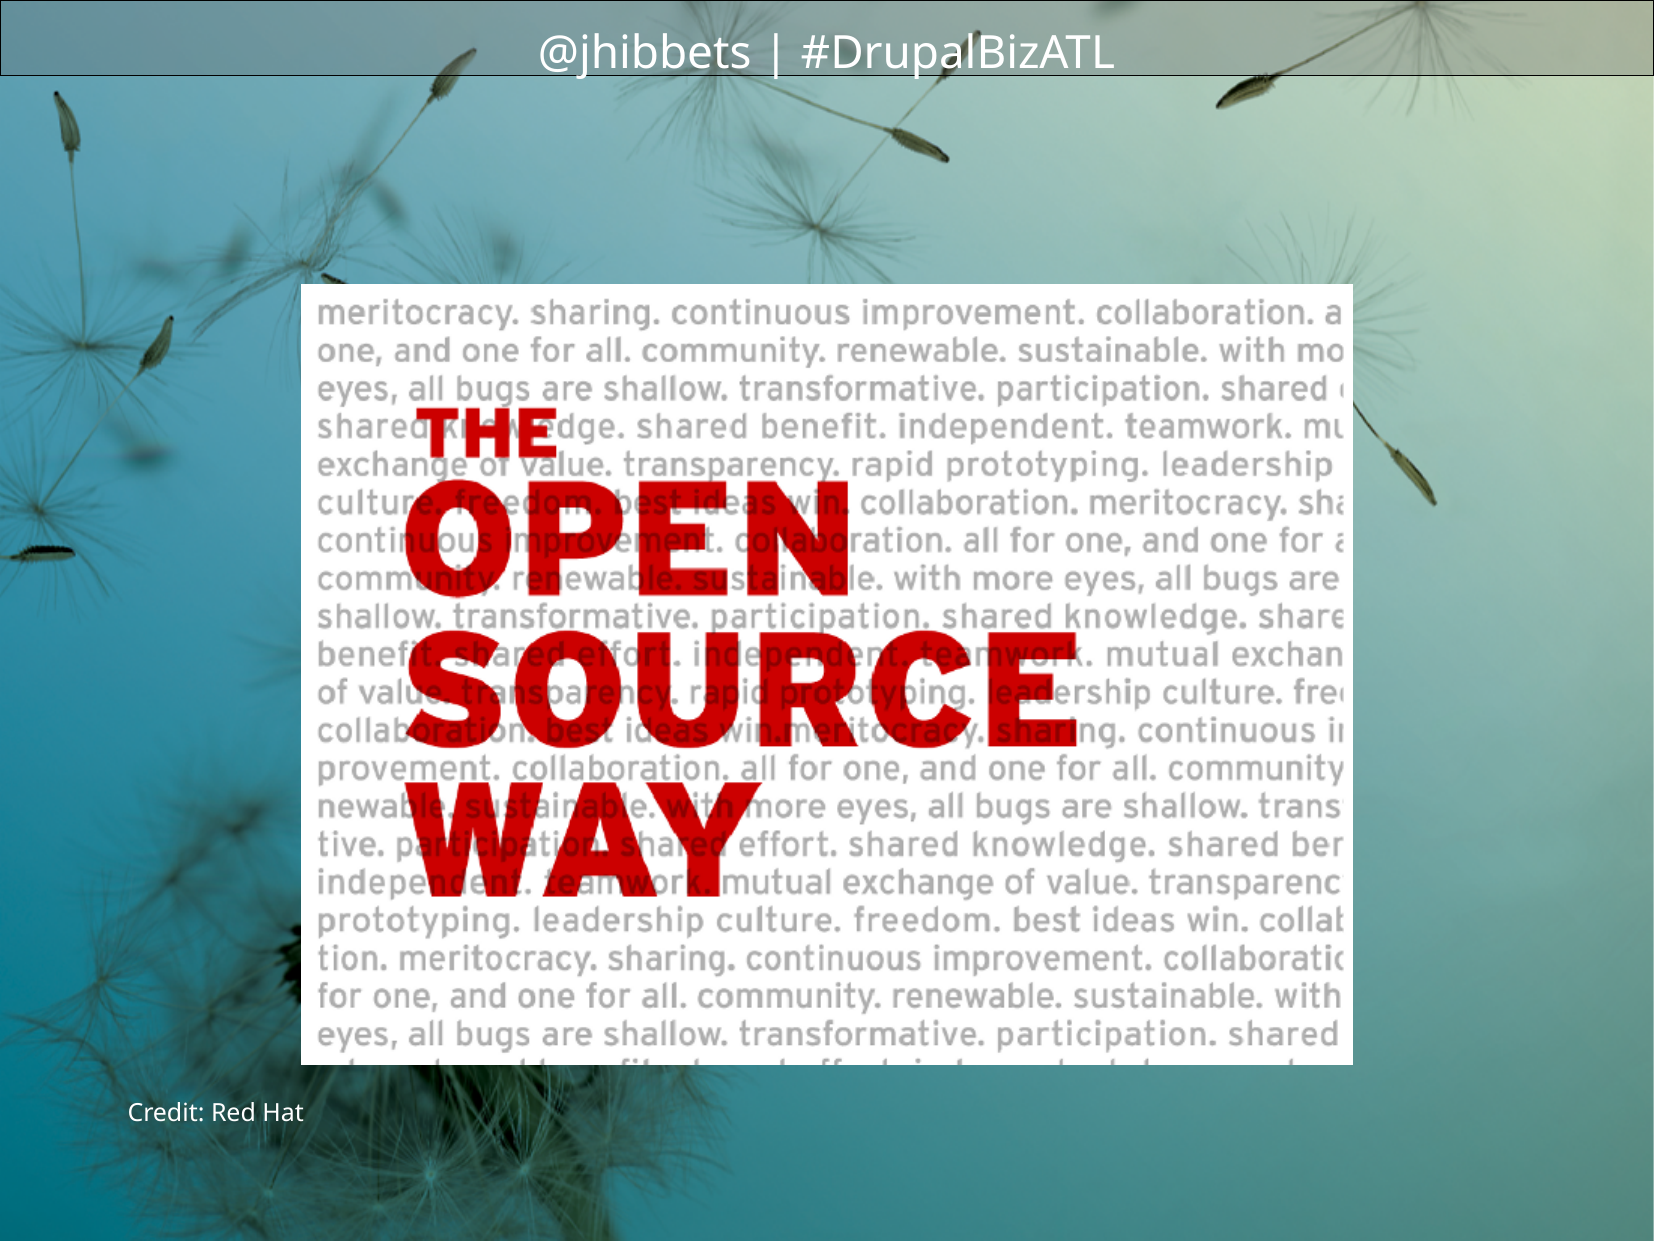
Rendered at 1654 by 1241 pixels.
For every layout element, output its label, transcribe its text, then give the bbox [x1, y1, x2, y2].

text_box Credit: Red Hat [112, 1087, 326, 1131]
picture [0, 76, 1654, 1241]
